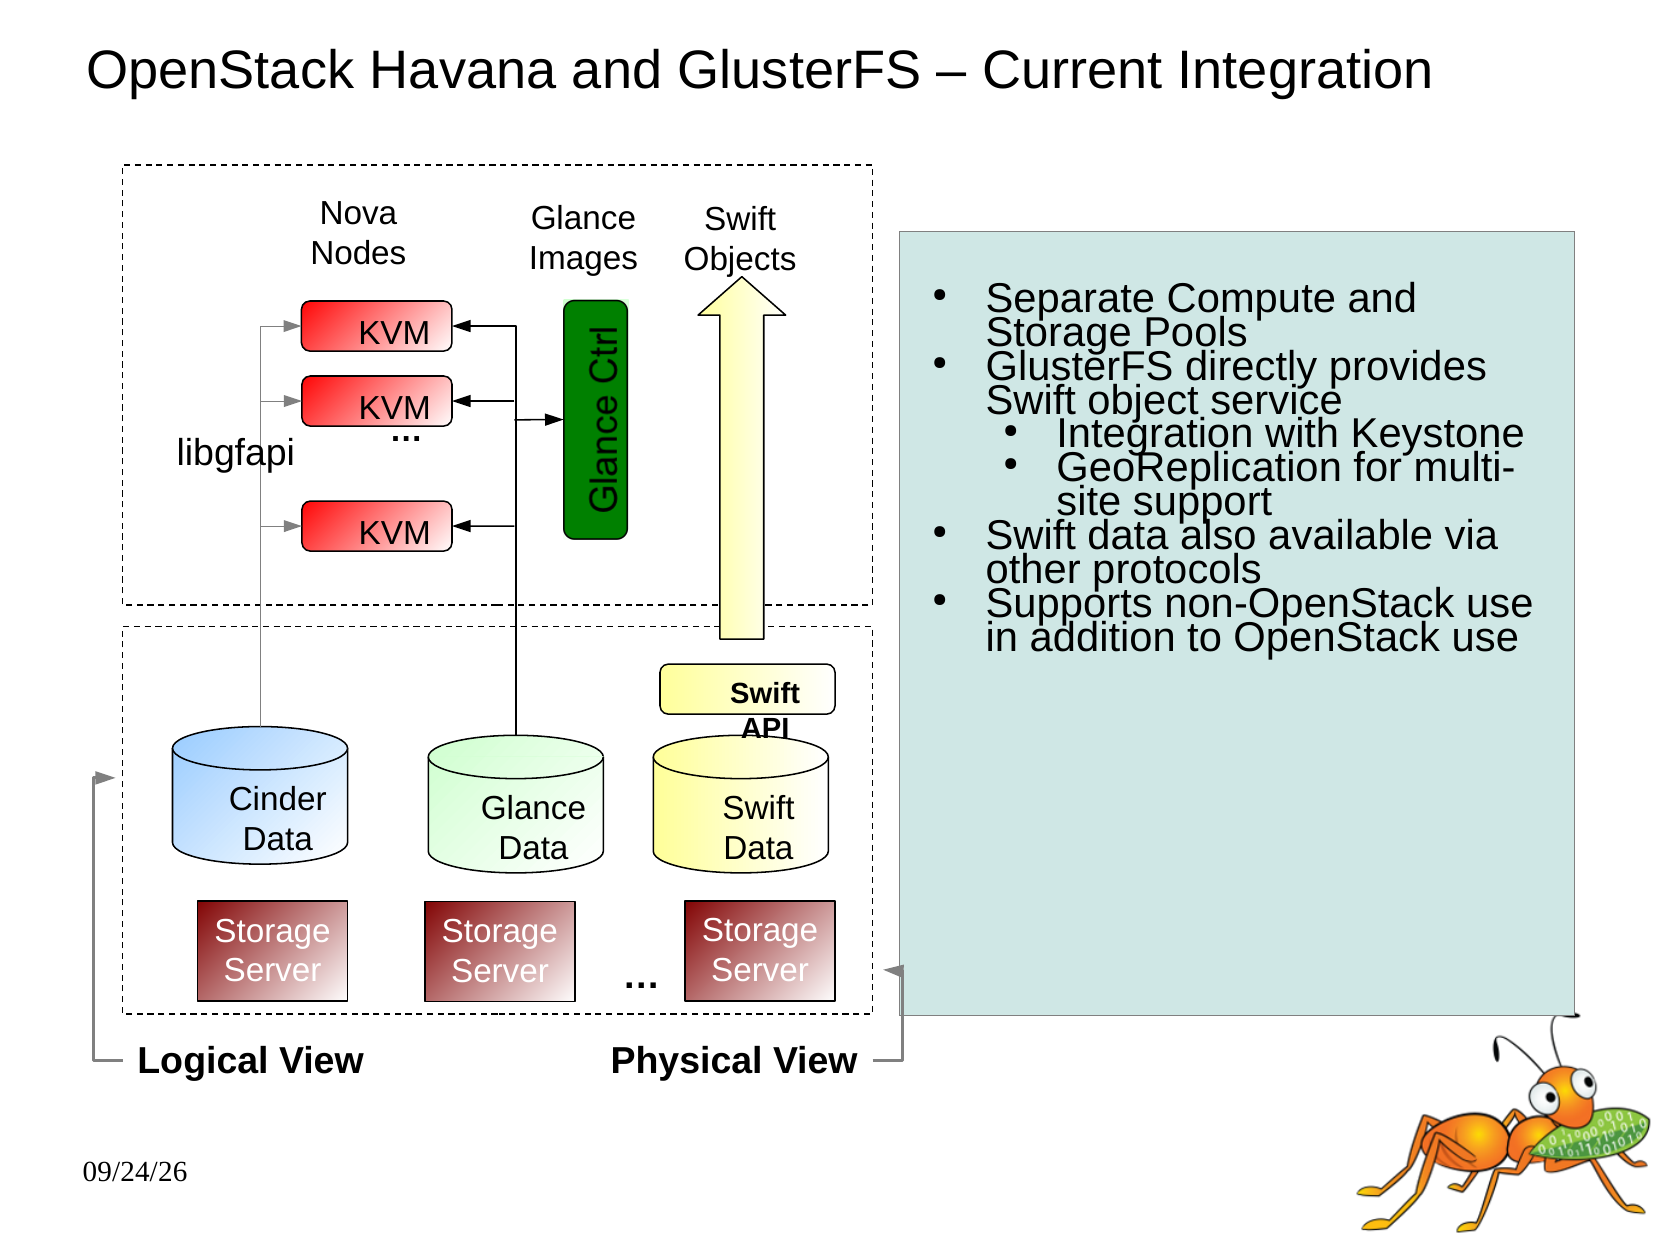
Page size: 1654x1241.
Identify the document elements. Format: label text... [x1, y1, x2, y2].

title OpenStack Havana and GlusterFS – Current Integration [58, 15, 1463, 125]
text_box KVM [301, 501, 453, 552]
text_box [698, 276, 786, 640]
text_box Separate Compute and Storage Pools GlusterFS directly provides Swift object service Integration with Keystone GeoReplication for multi-site support Swift data also available via other protocols Supports non-OpenStack use in addition to OpenStack use [899, 231, 1575, 1016]
text_box Storage Server [424, 901, 575, 1002]
text_box Physical View [572, 1032, 873, 1090]
text_box … [572, 942, 661, 1004]
picture [563, 299, 629, 540]
text_box Storage Server [197, 901, 348, 1002]
text_box Glance Images [453, 188, 679, 284]
text_box libgfapi [161, 424, 350, 482]
text_box … [339, 400, 427, 457]
picture [1353, 1009, 1654, 1235]
text_box Cinder Data [172, 726, 348, 865]
text_box Swift API [660, 664, 836, 715]
text_box KVM [301, 376, 453, 427]
text_box KVM [301, 301, 452, 352]
text_box Glance Data [428, 735, 604, 873]
text_box Swift Data [653, 735, 829, 873]
text_box Swift Objects [610, 189, 836, 285]
text_box Logical View [122, 1032, 386, 1090]
text_box Storage Server [685, 900, 836, 1001]
text_box Nova Nodes [190, 183, 491, 279]
